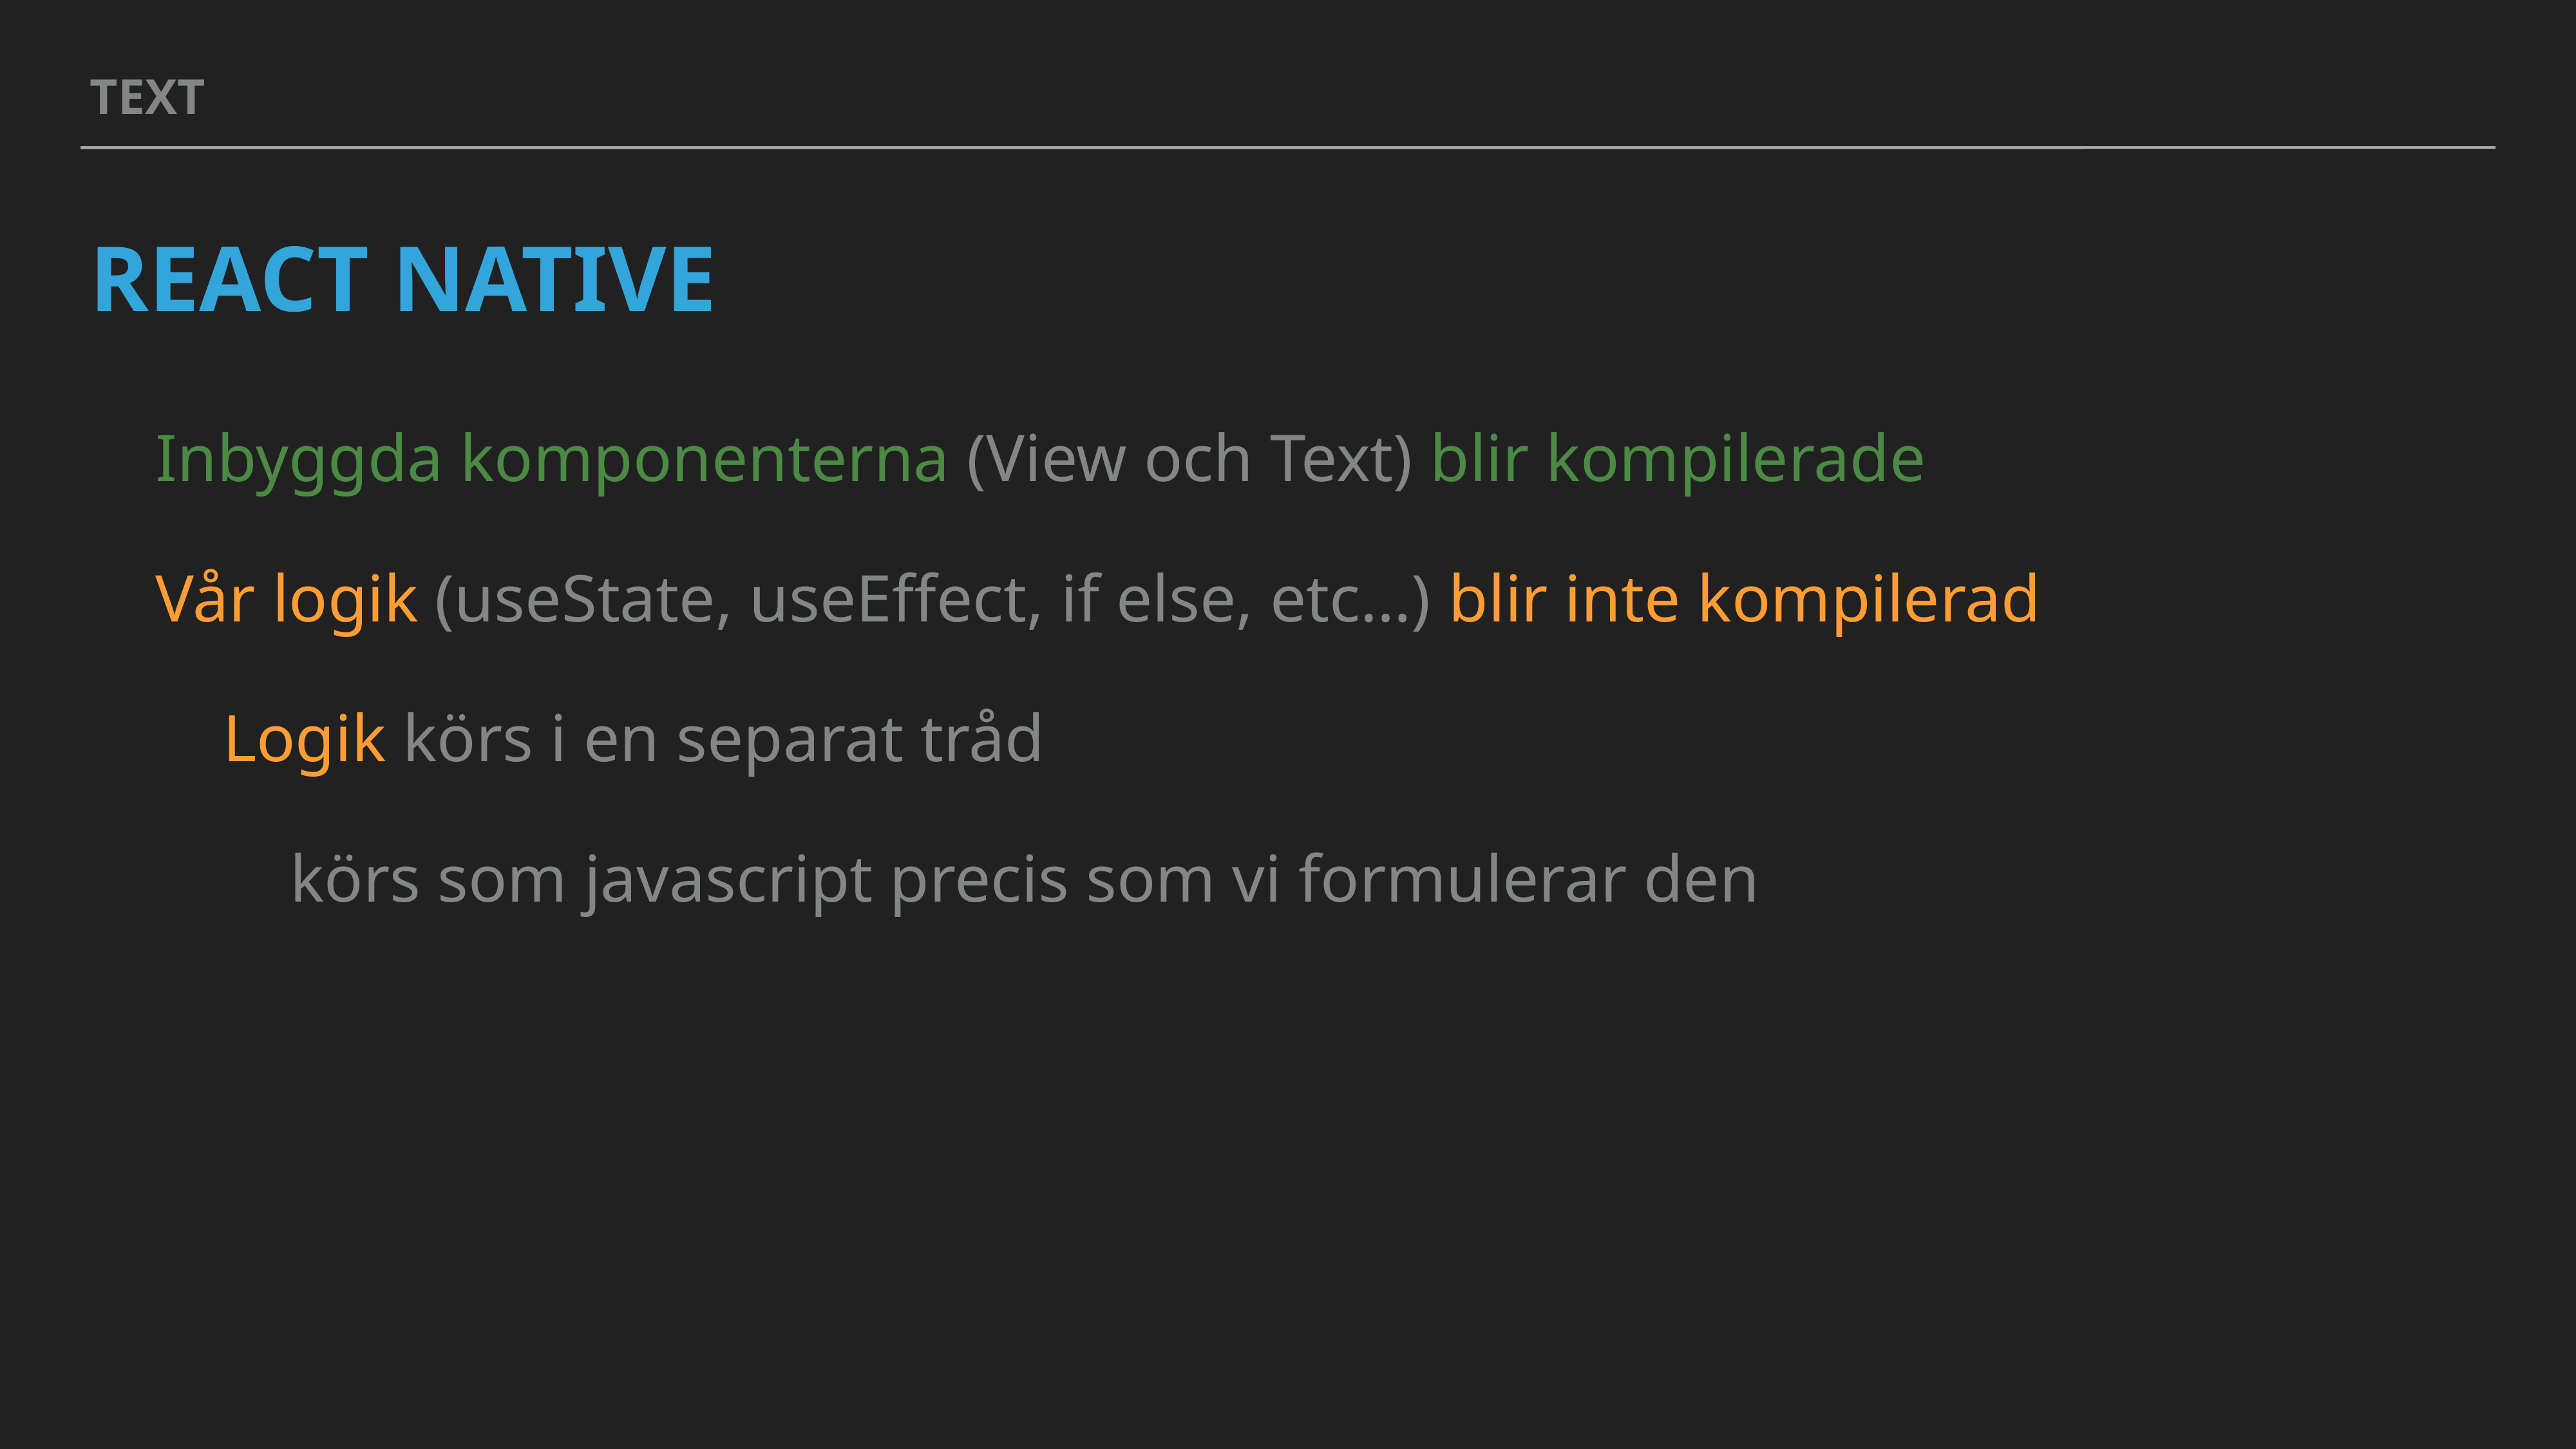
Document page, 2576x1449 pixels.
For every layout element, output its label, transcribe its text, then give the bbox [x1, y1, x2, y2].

text_box Inbyggda komponenterna (View och Text) blir kompilerade Vår logik (useState, useEffect, if else, etc…) blir inte kompilerad Logik körs i en separat tråd körs som javascript precis som vi formulerar den [80, 408, 2496, 1315]
text_box React Native [80, 228, 2496, 336]
